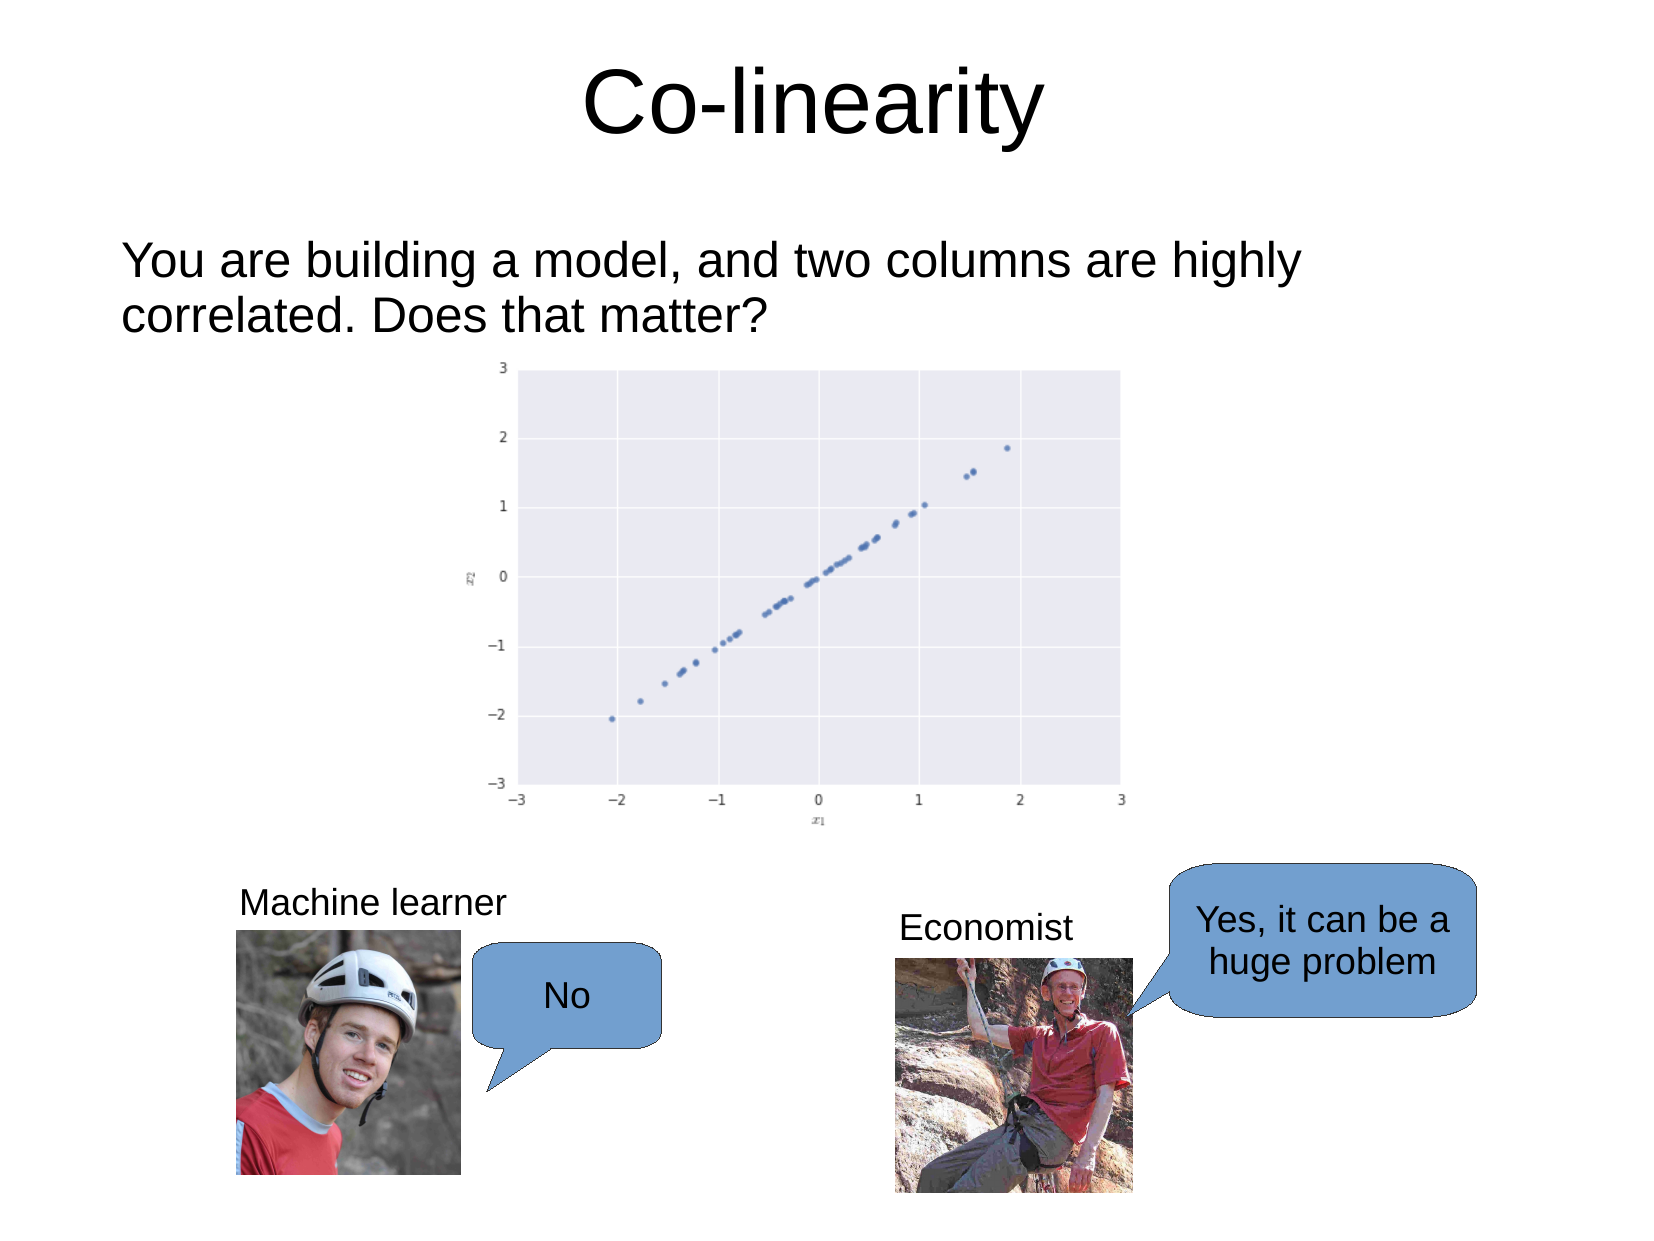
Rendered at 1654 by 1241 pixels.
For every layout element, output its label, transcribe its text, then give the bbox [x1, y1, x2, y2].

text_box Economist [884, 899, 1203, 956]
text_box You are building a model, and two columns are highly correlated. Does that matter? [106, 224, 1536, 463]
text_box Yes, it can be a huge problem [1125, 863, 1477, 1018]
picture [895, 958, 1133, 1193]
picture [236, 931, 461, 1175]
title Co-linearity [82, 11, 1571, 296]
picture [456, 353, 1134, 839]
text_box No [472, 942, 662, 1092]
text_box Machine learner [224, 874, 544, 931]
